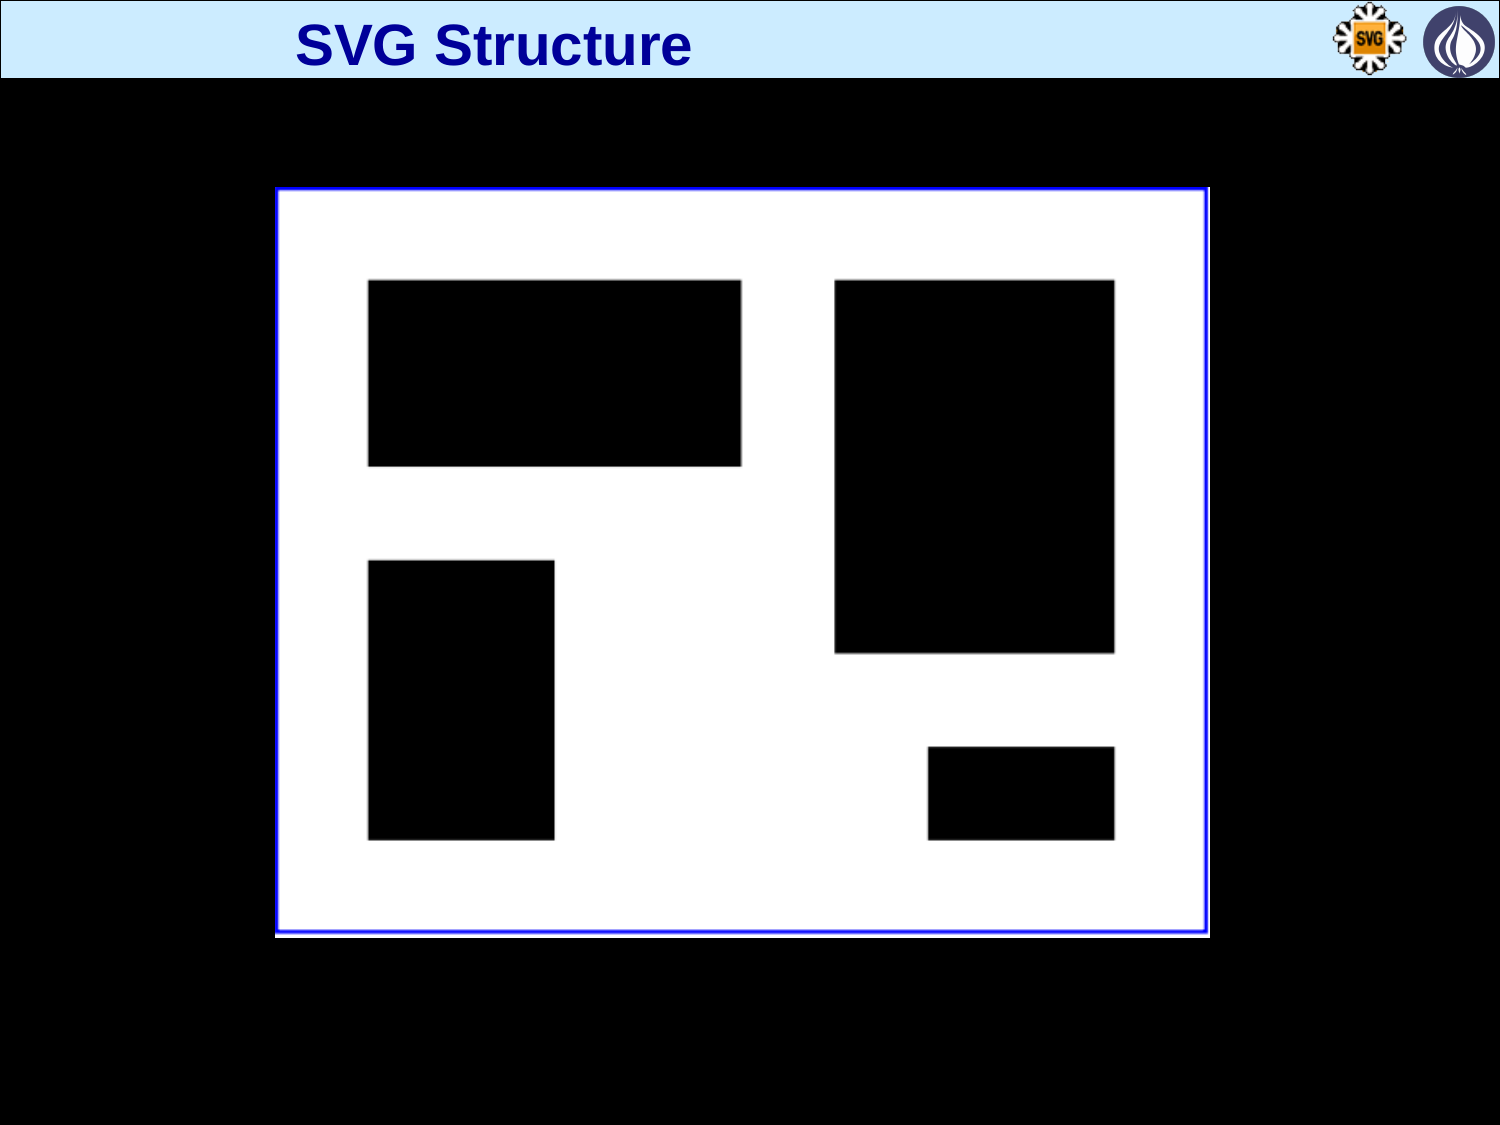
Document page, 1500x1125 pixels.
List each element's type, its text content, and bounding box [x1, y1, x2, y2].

picture [275, 187, 1210, 938]
text_box [709, 0, 1328, 79]
picture [1423, 6, 1495, 78]
text_box [1412, 0, 1500, 79]
text_box [0, 0, 280, 79]
picture [1328, 0, 1412, 79]
text_box SVG Structure [280, 0, 709, 85]
